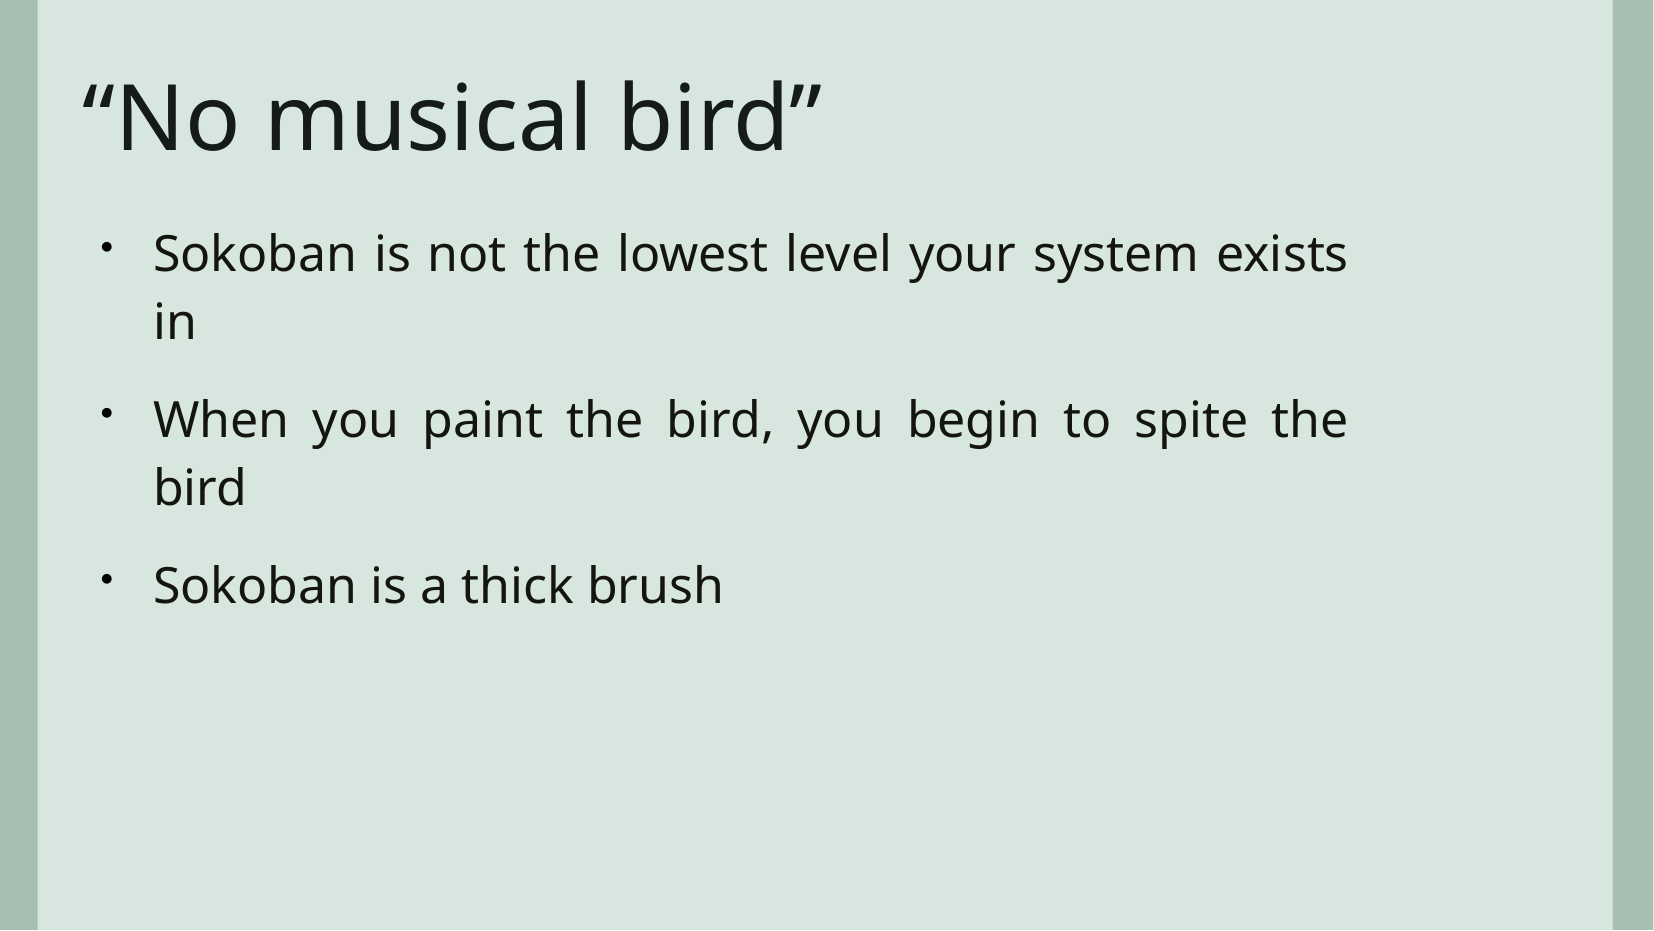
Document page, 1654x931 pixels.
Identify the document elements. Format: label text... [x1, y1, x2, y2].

list Sokoban is not the lowest level your system exists in When you paint the bird, you begin to spite the bird Sokoban is a thick brush [82, 217, 1351, 758]
title “No musical bird” [82, 37, 1576, 193]
